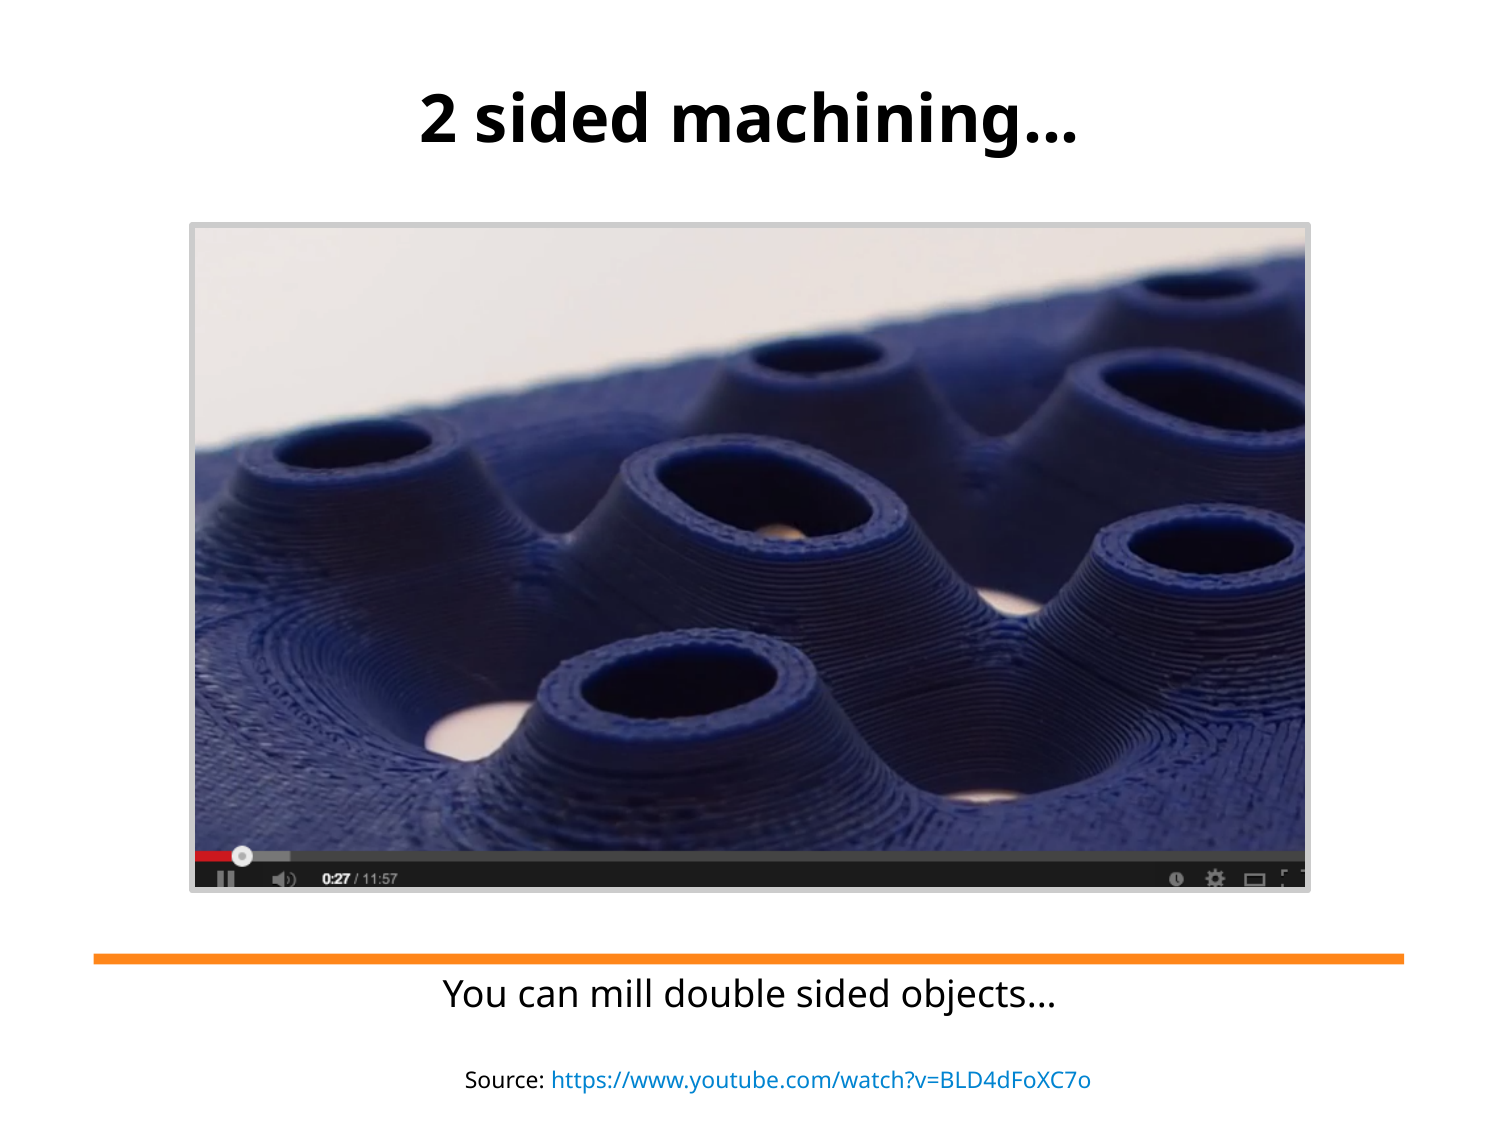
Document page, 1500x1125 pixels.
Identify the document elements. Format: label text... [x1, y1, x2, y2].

picture [0, 0, 1500, 1125]
title 2 sided machining... [75, 44, 1426, 188]
text_box You can mill double sided objects... [73, 960, 1427, 1024]
text_box Source: https://www.youtube.com/watch?v=BLD4dFoXC7o [449, 1056, 1051, 1101]
